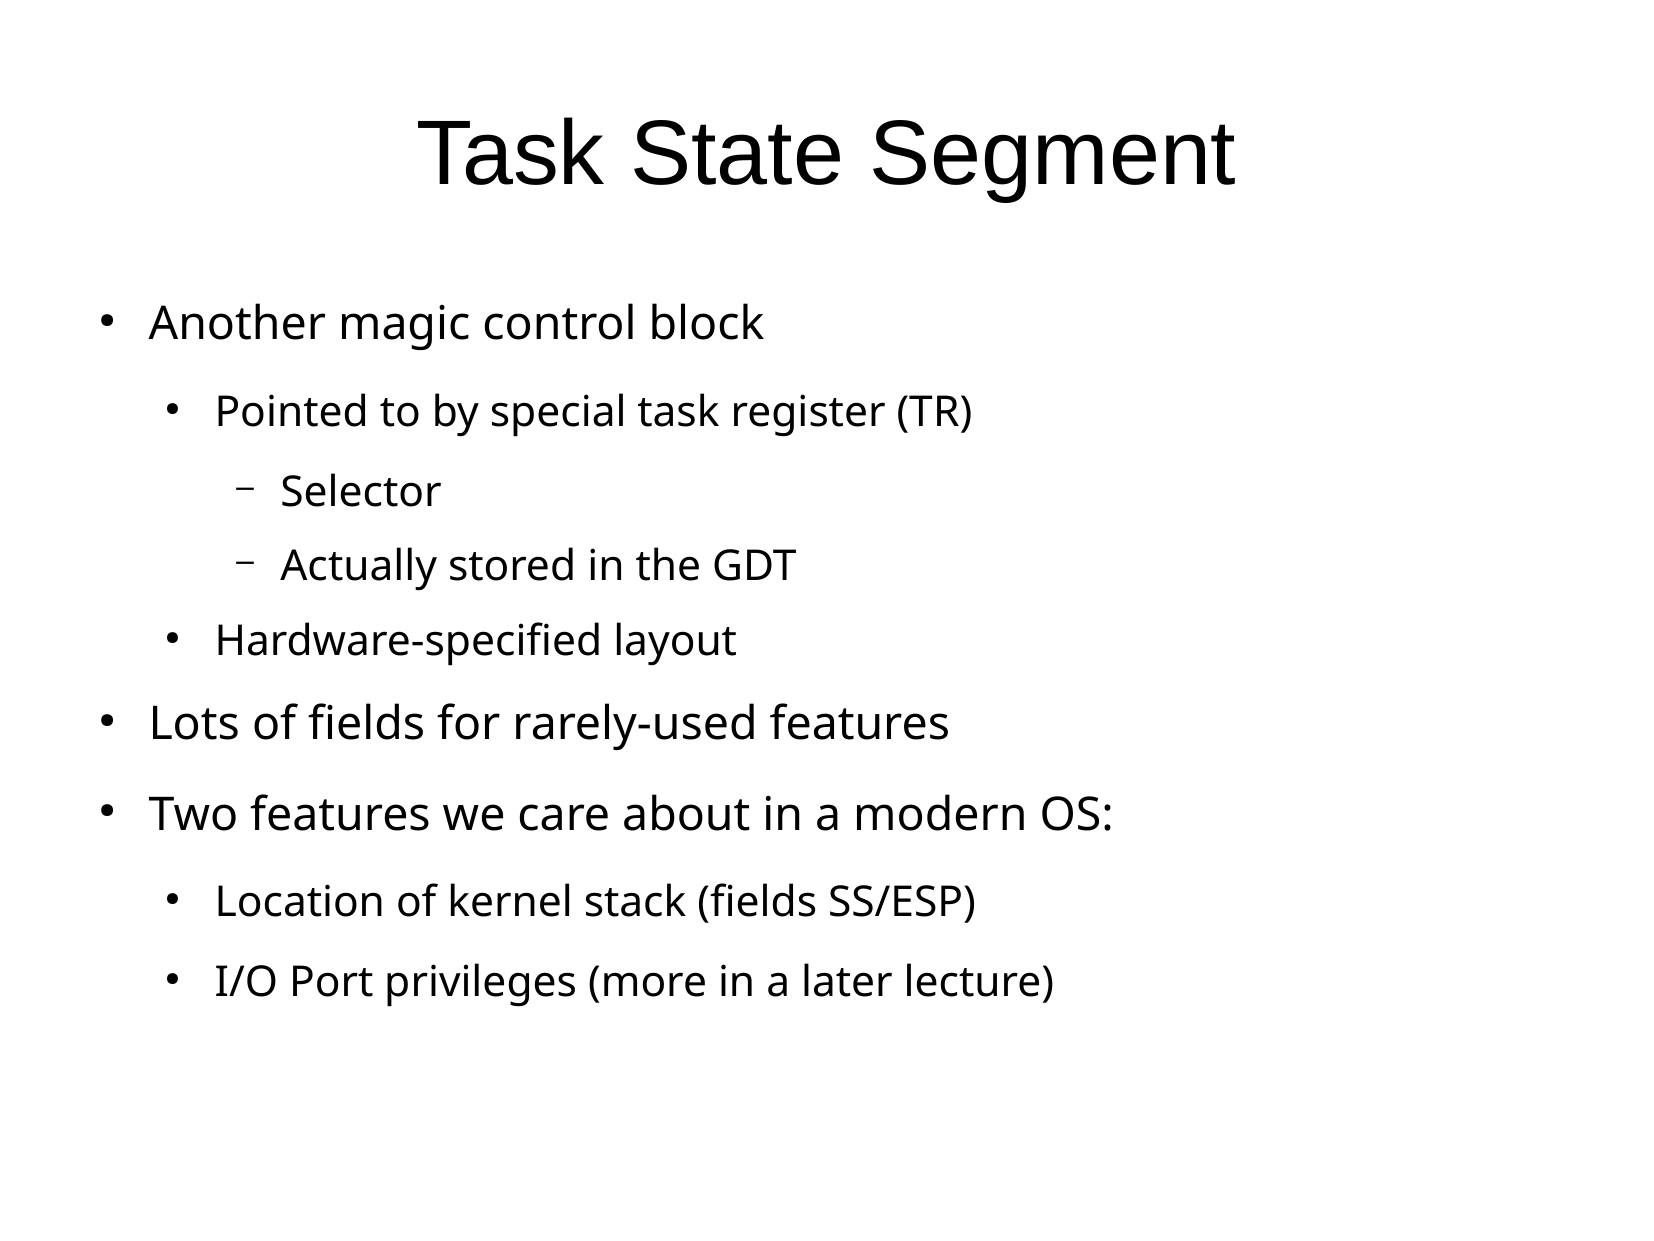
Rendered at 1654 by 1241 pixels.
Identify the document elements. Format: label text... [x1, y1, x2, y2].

title Task State Segment [82, 49, 1571, 257]
list Another magic control block Pointed to by special task register (TR) Selector Actually stored in the GDT Hardware-specified layout Lots of fields for rarely-used features Two features we care about in a modern OS: Location of kernel stack (fields SS/ESP) I/O Port privileges (more in a later lecture) [82, 290, 1571, 1010]
